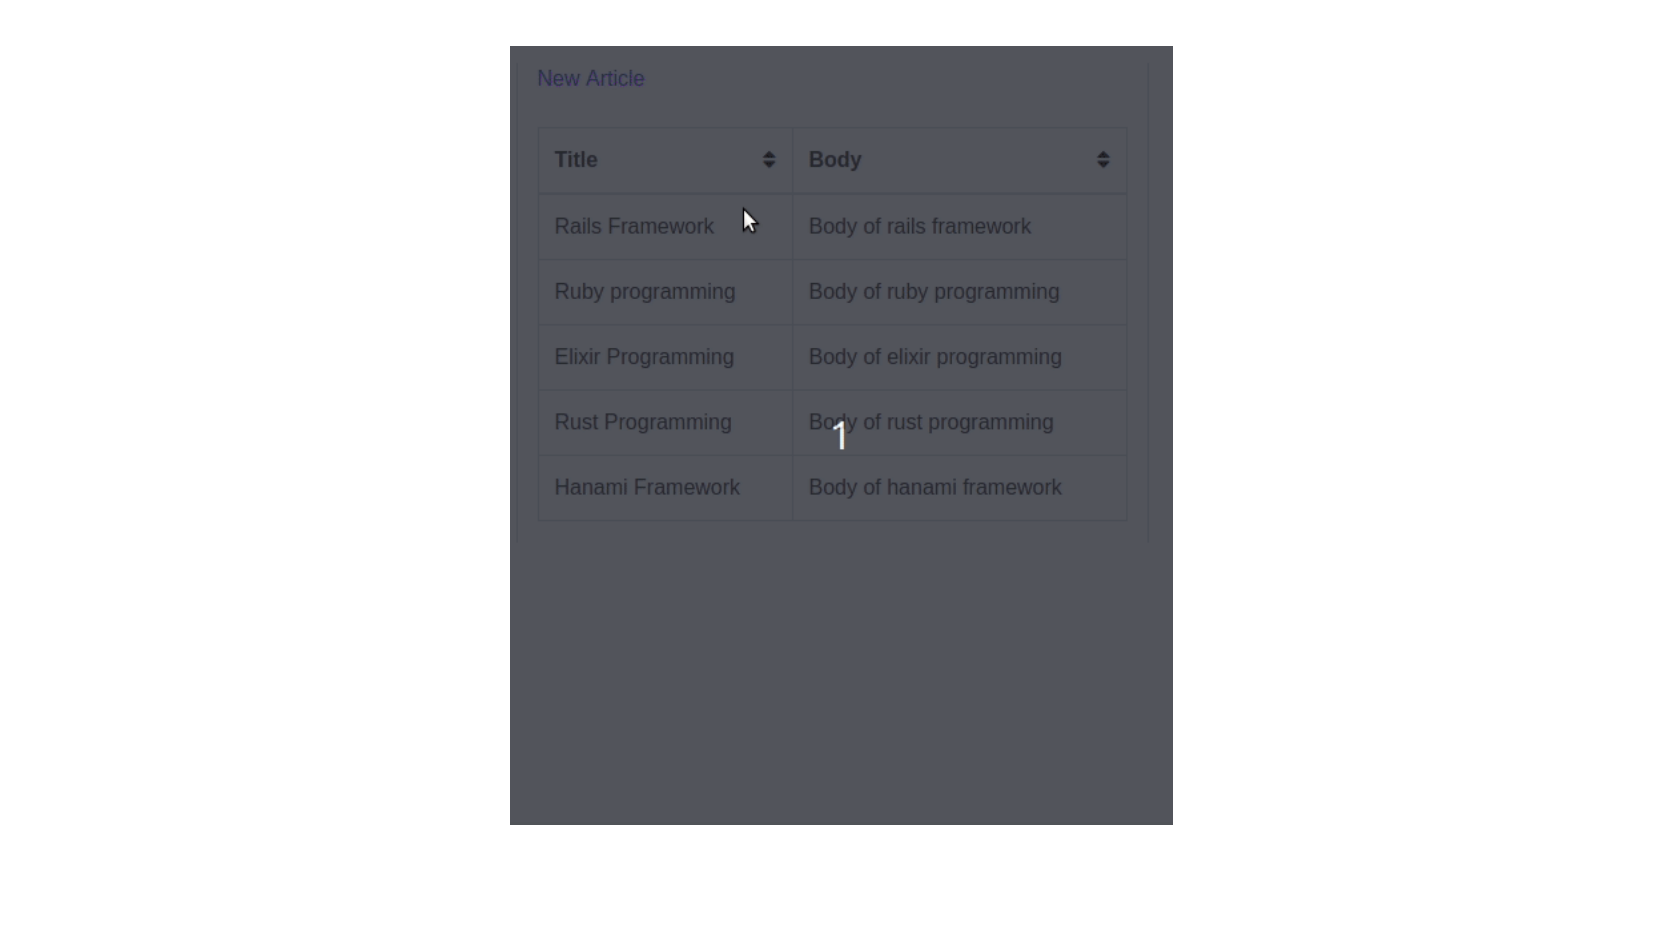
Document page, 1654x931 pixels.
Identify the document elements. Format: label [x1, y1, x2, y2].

picture [510, 46, 1173, 826]
